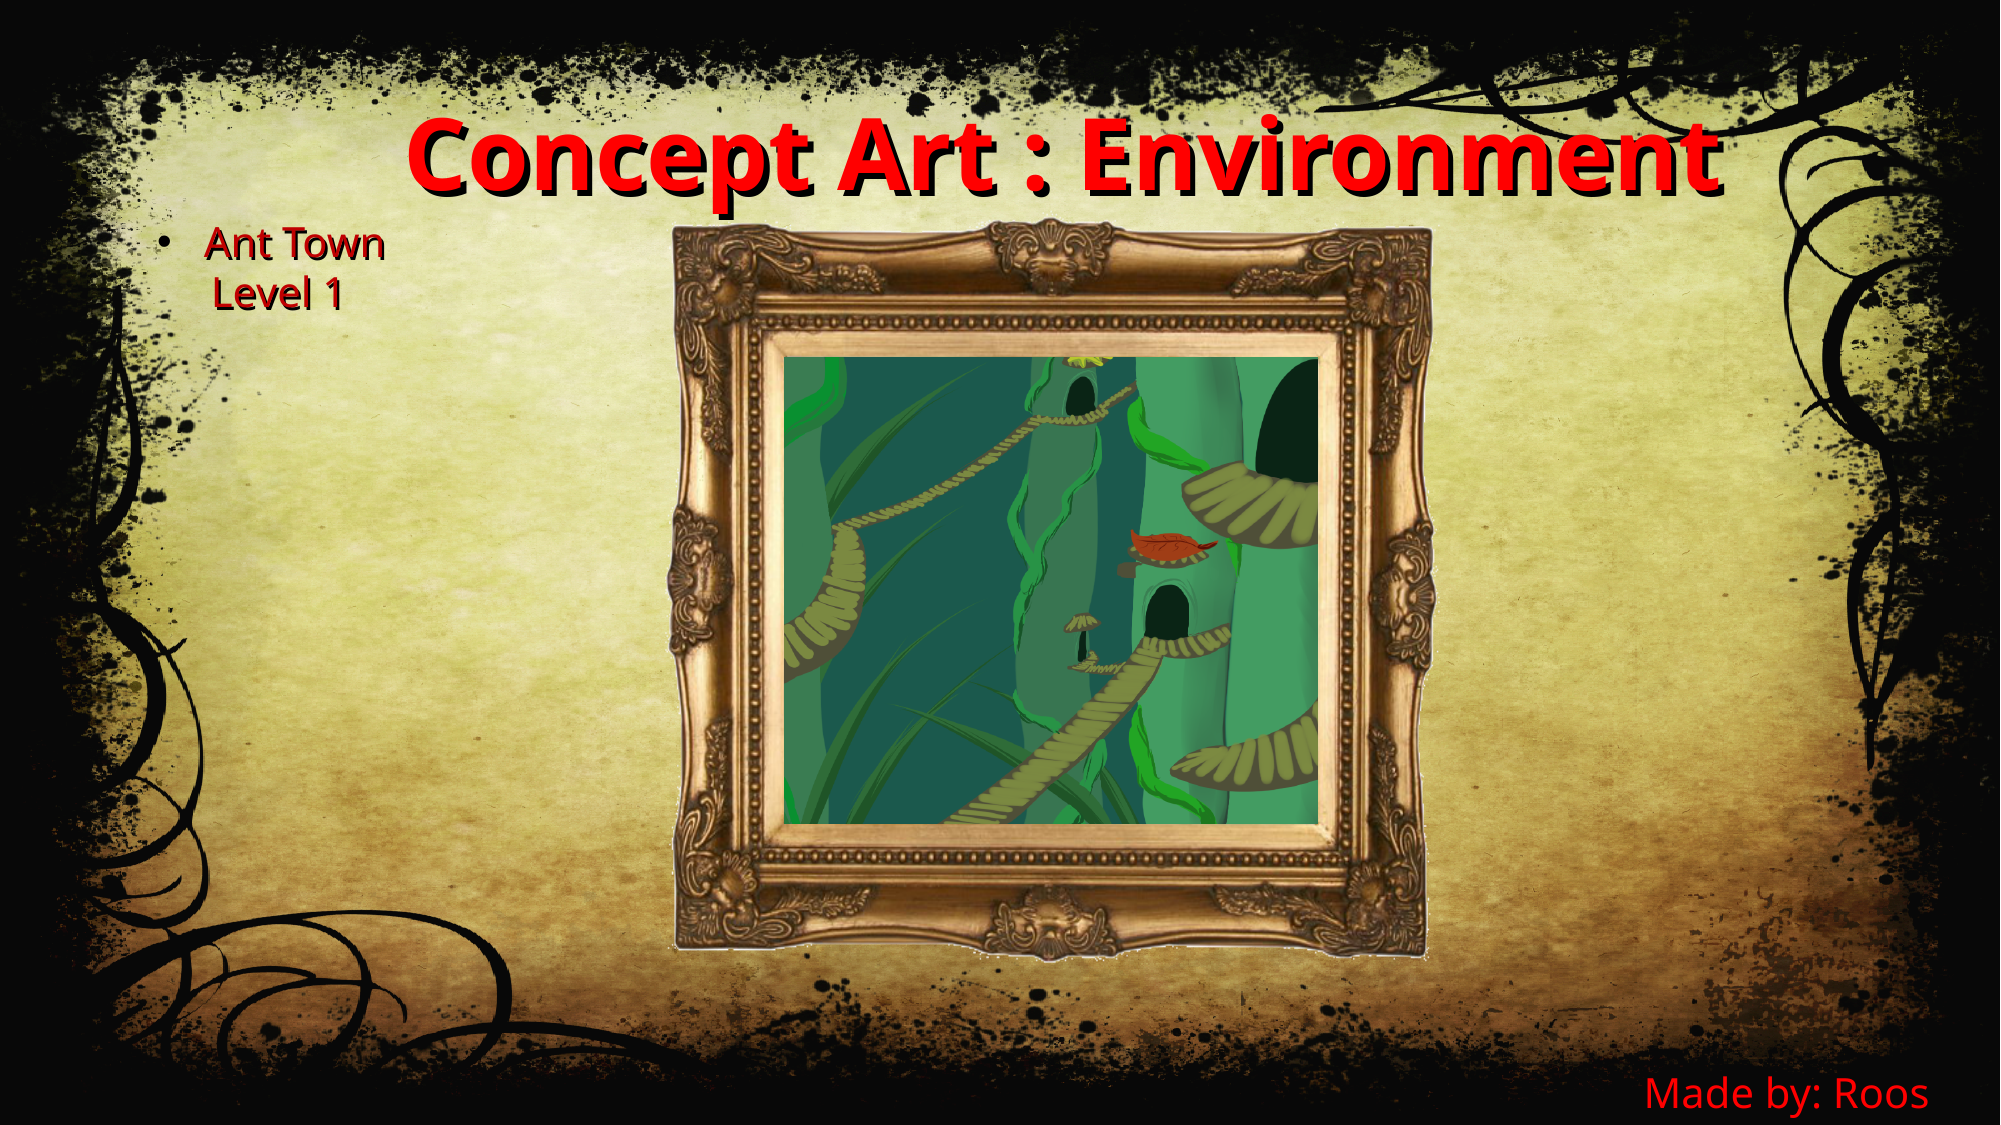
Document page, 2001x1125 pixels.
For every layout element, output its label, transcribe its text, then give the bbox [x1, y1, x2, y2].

picture [655, 208, 1441, 966]
text_box Ant Town Level 1 [142, 208, 574, 325]
text_box Made by: Roos [1628, 1059, 2000, 1125]
title Concept Art : Environment [142, 49, 1868, 267]
